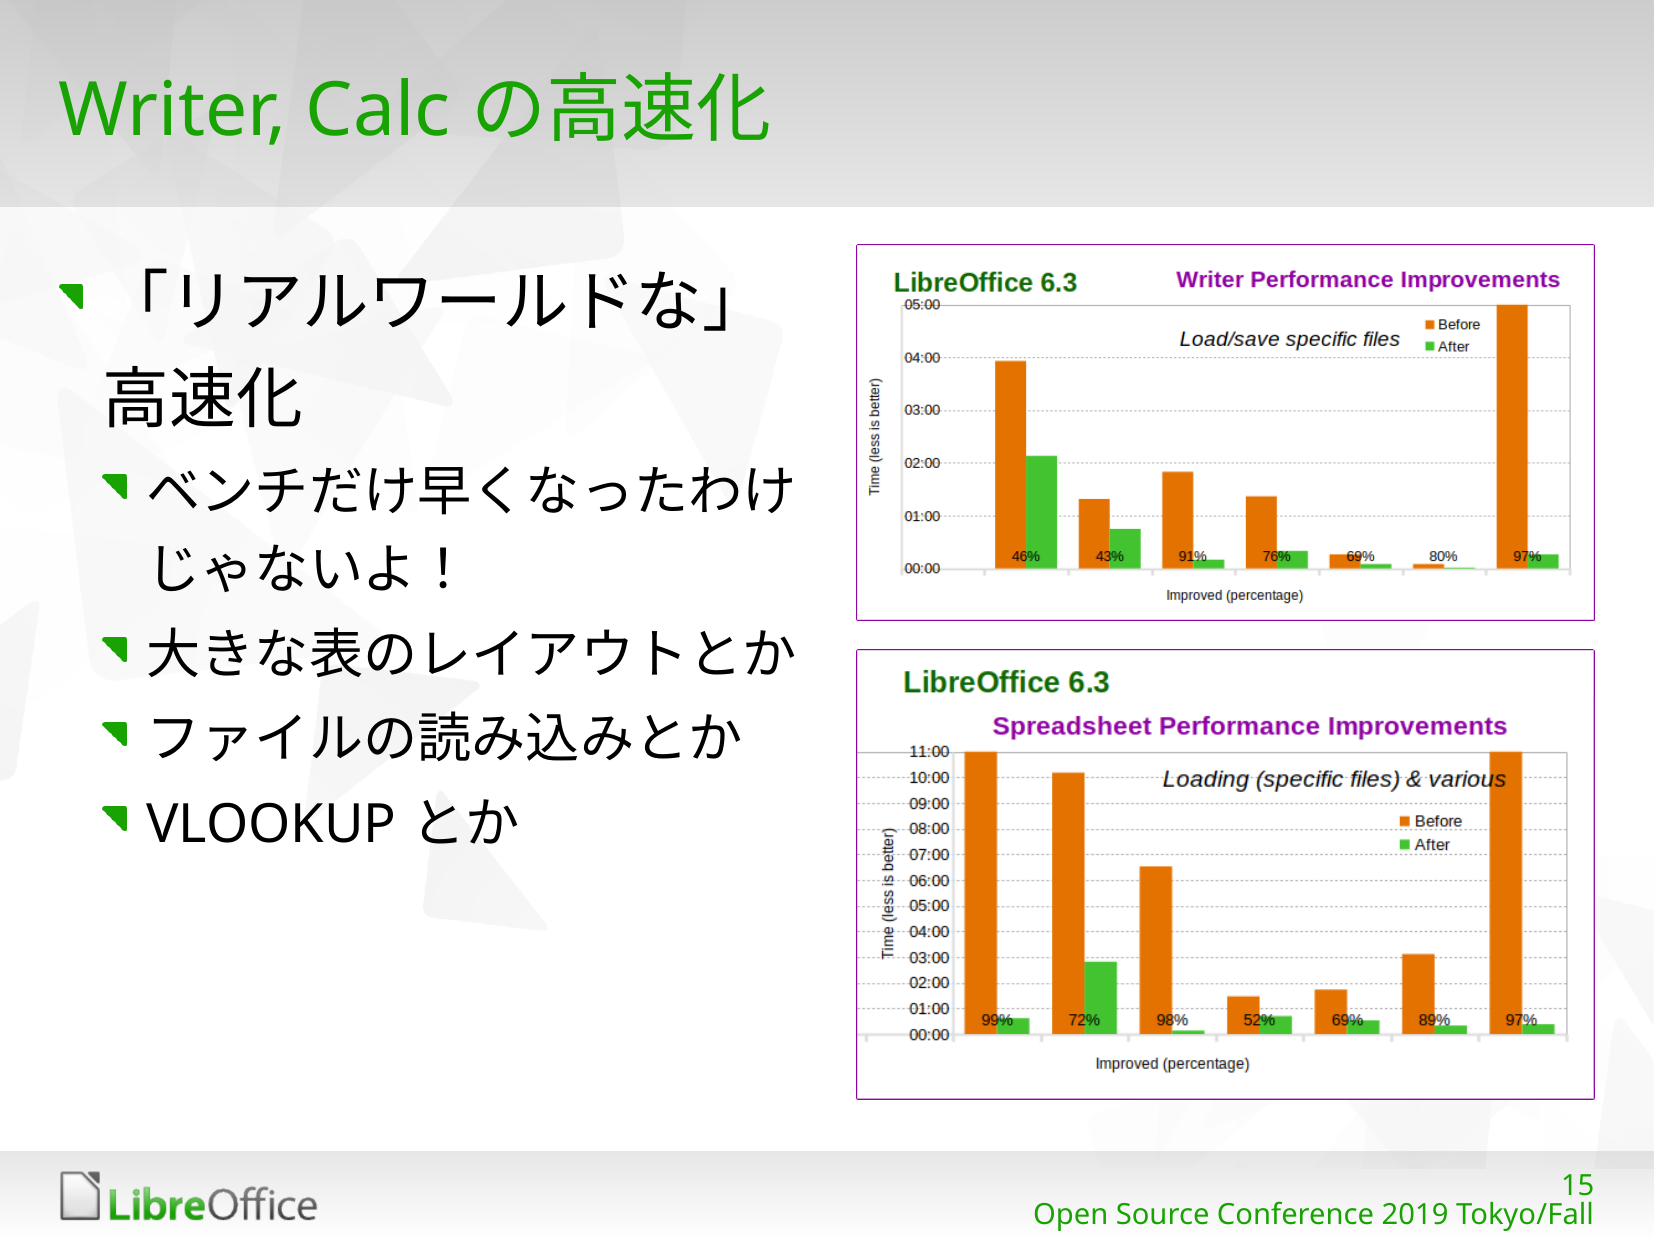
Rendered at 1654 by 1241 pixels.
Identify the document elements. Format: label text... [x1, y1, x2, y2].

picture [0, 0, 783, 931]
list 「リアルワールドな」高速化 ベンチだけ早くなったわけじゃないよ！ 大きな表のレイアウトとか ファイルの読み込みとか VLOOKUPとか [59, 248, 809, 968]
picture [41, 1152, 337, 1240]
picture [856, 244, 1654, 1169]
title Writer, Calcの高速化 [59, 29, 1595, 178]
